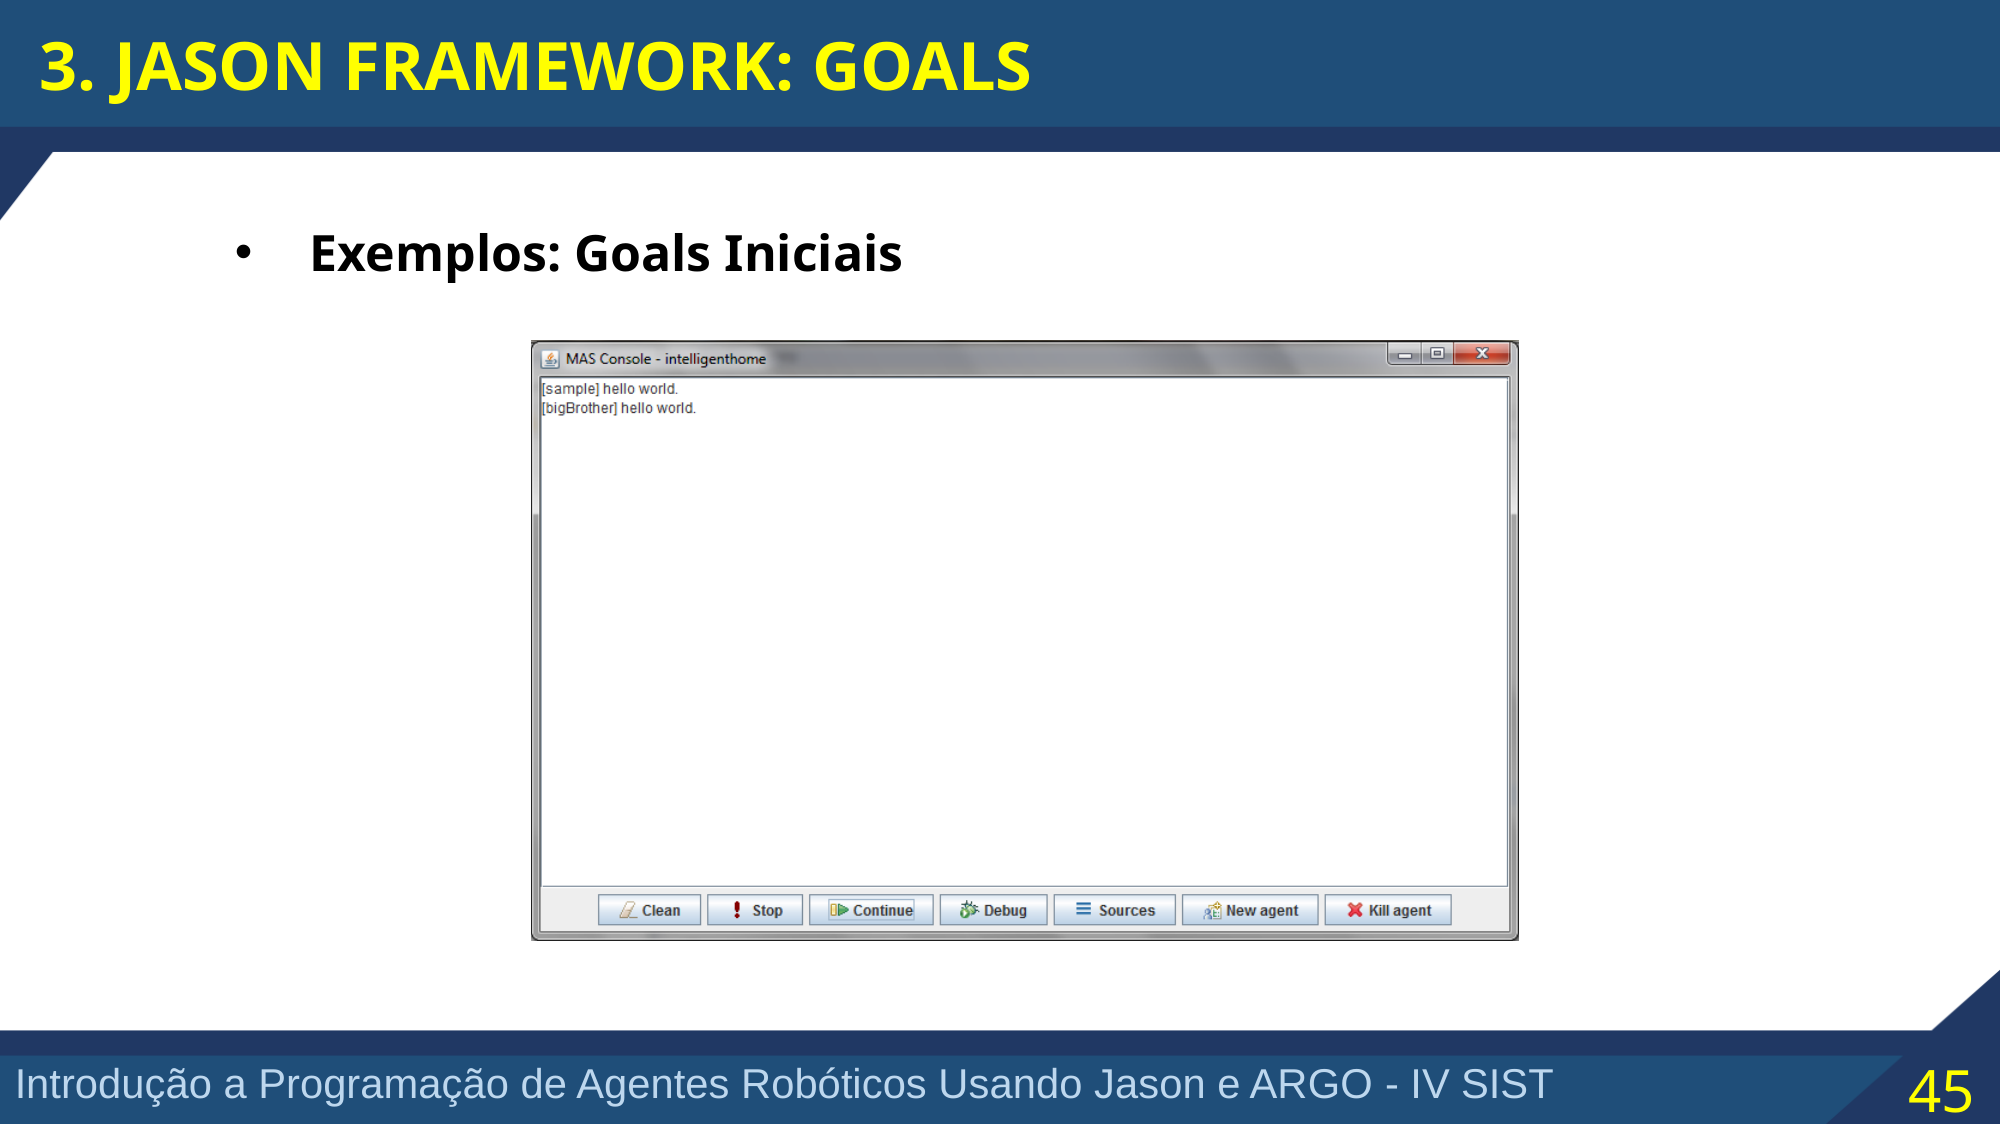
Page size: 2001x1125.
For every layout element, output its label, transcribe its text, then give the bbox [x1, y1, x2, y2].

picture [0, 0, 2000, 1124]
text_box Exemplos: Goals Iniciais [220, 214, 1496, 290]
text_box 3. JASON FRAMEWORK: GOALS [24, 16, 2000, 112]
